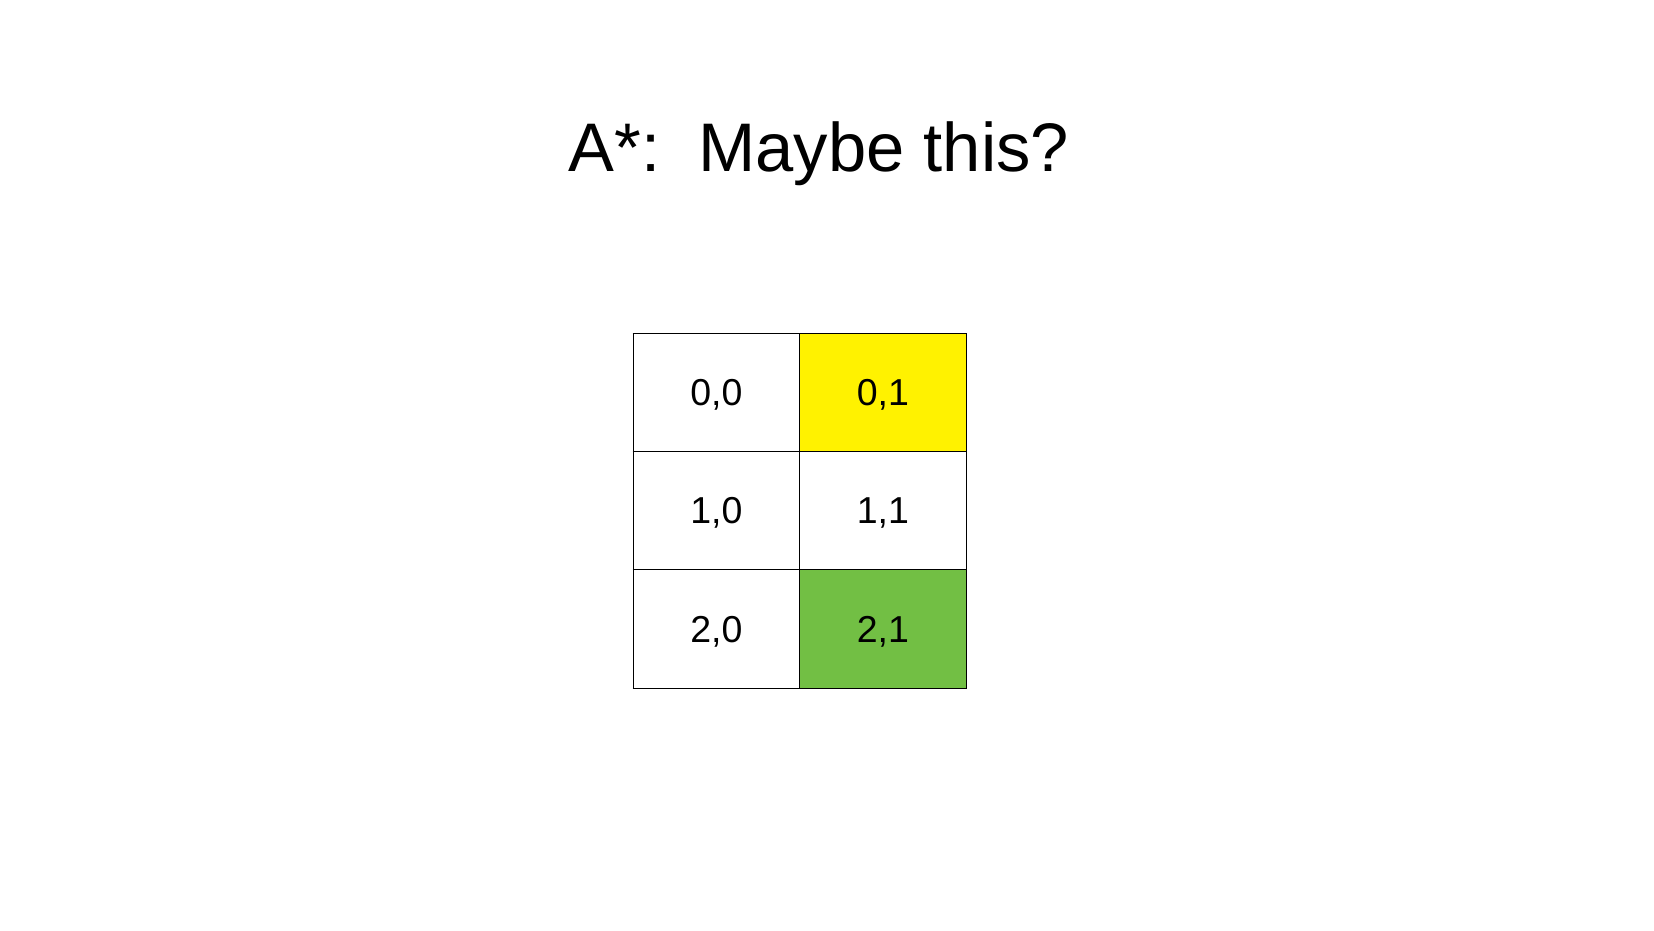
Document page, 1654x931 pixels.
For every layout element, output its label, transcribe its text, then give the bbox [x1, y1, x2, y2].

table_cell 1,1 [800, 452, 966, 569]
table_cell 2,0 [634, 570, 799, 688]
table_cell 1,0 [634, 452, 799, 569]
title A*: Maybe this? [75, 69, 1564, 226]
table_header 0,0 [634, 334, 799, 451]
table_header 0,1 [800, 334, 966, 451]
table_cell 2,1 [800, 570, 966, 688]
